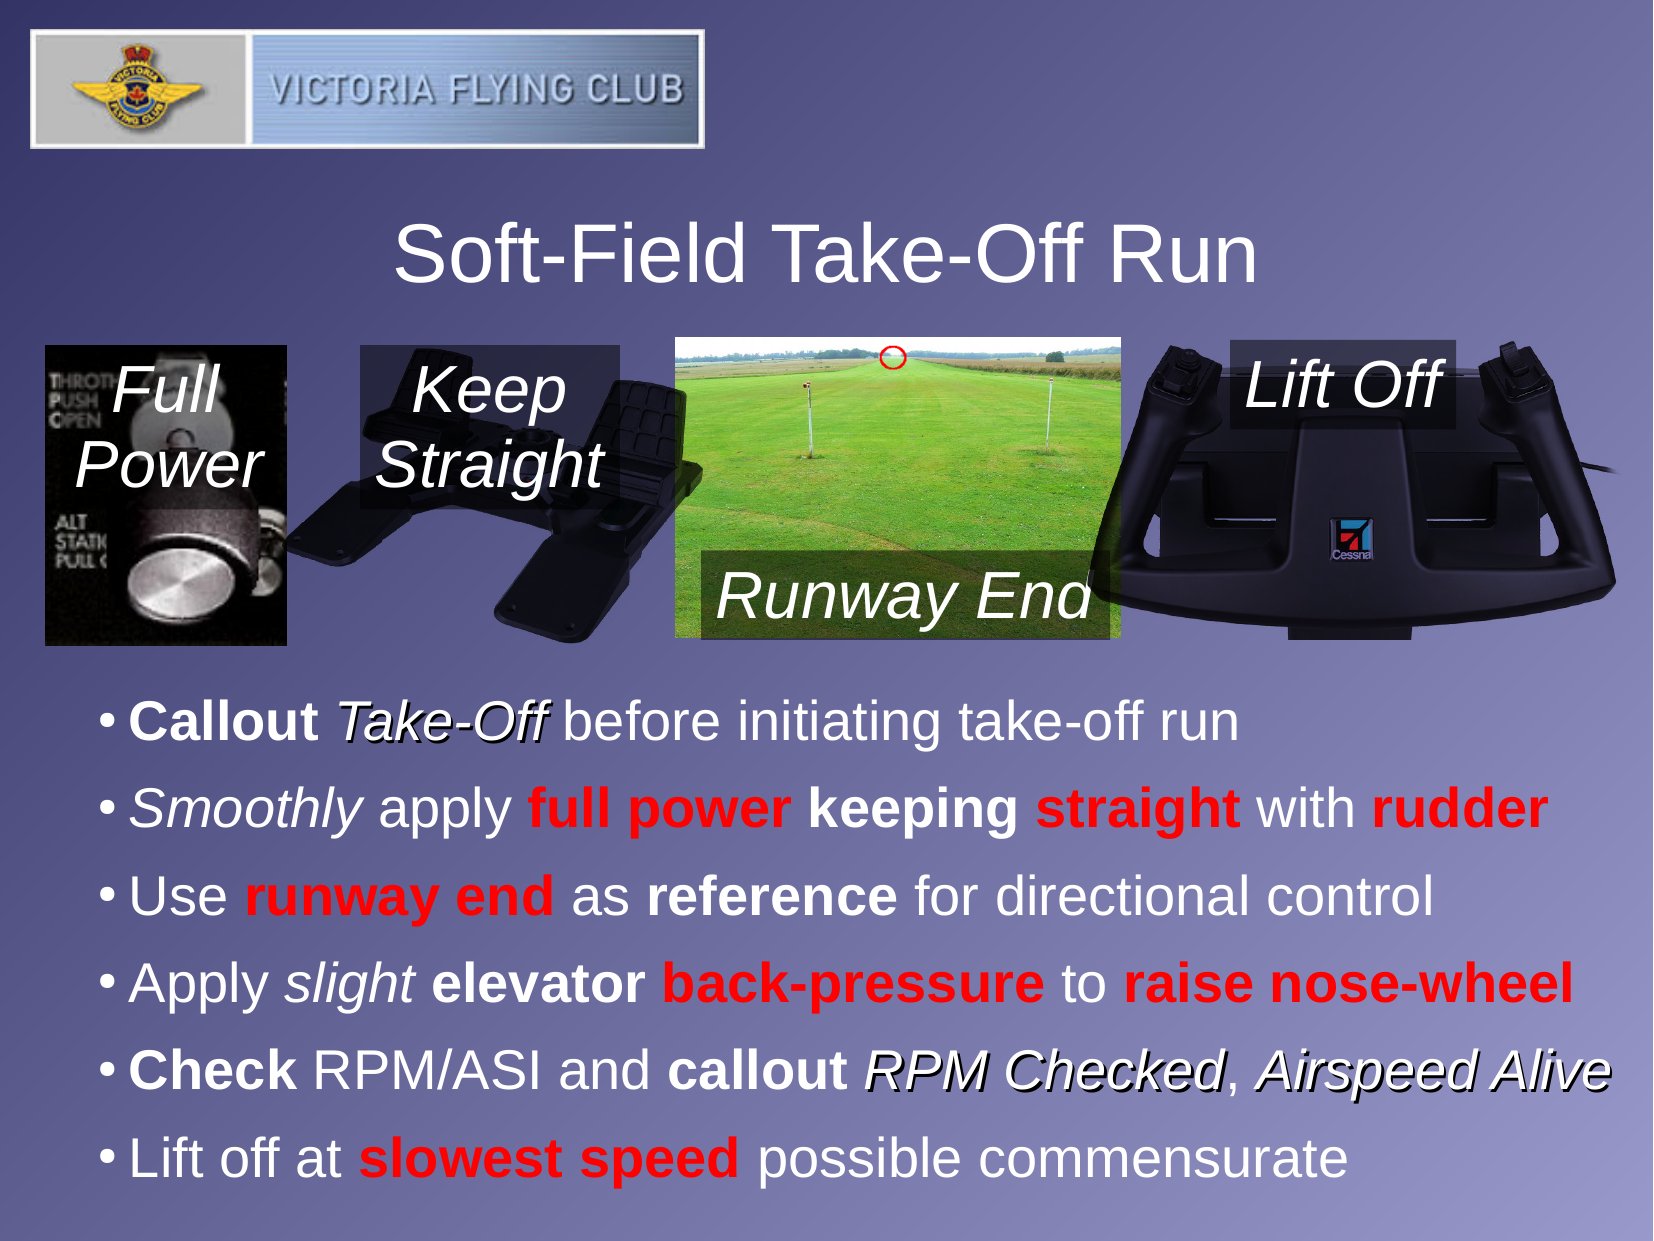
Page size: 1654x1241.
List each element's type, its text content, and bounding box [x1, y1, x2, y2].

text_box Lift Off [1230, 339, 1457, 430]
title Soft-Field Take-Off Run [82, 150, 1571, 345]
picture [45, 337, 1622, 646]
text_box Keep Straight [360, 345, 620, 510]
picture [30, 29, 705, 149]
text_box Full Power [60, 345, 280, 510]
list Callout Take-Off before initiating take-off run Smoothly apply full power keeping straight with rudder Use runway end as reference for directional control Apply slight elevator back-pressure to raise nose-wheel Check RPM/ASI and callout RPM Checked, Airspeed Alive Lift off at slowest speed possible commensurate [82, 690, 1621, 1201]
text_box Runway End [706, 550, 1080, 640]
